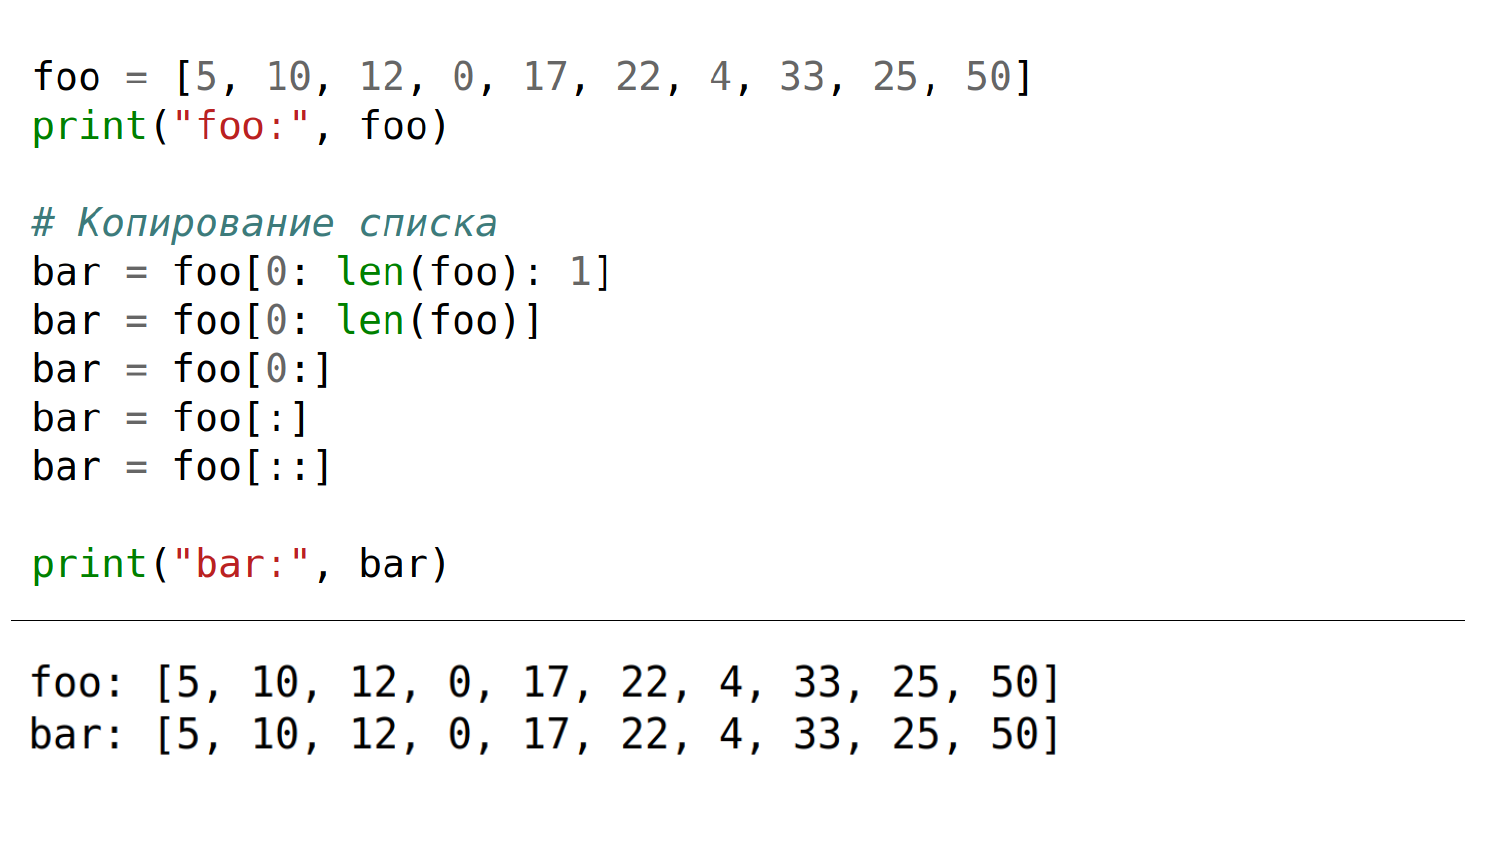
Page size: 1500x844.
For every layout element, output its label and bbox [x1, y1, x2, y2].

picture [23, 651, 1063, 765]
picture [23, 46, 1040, 595]
